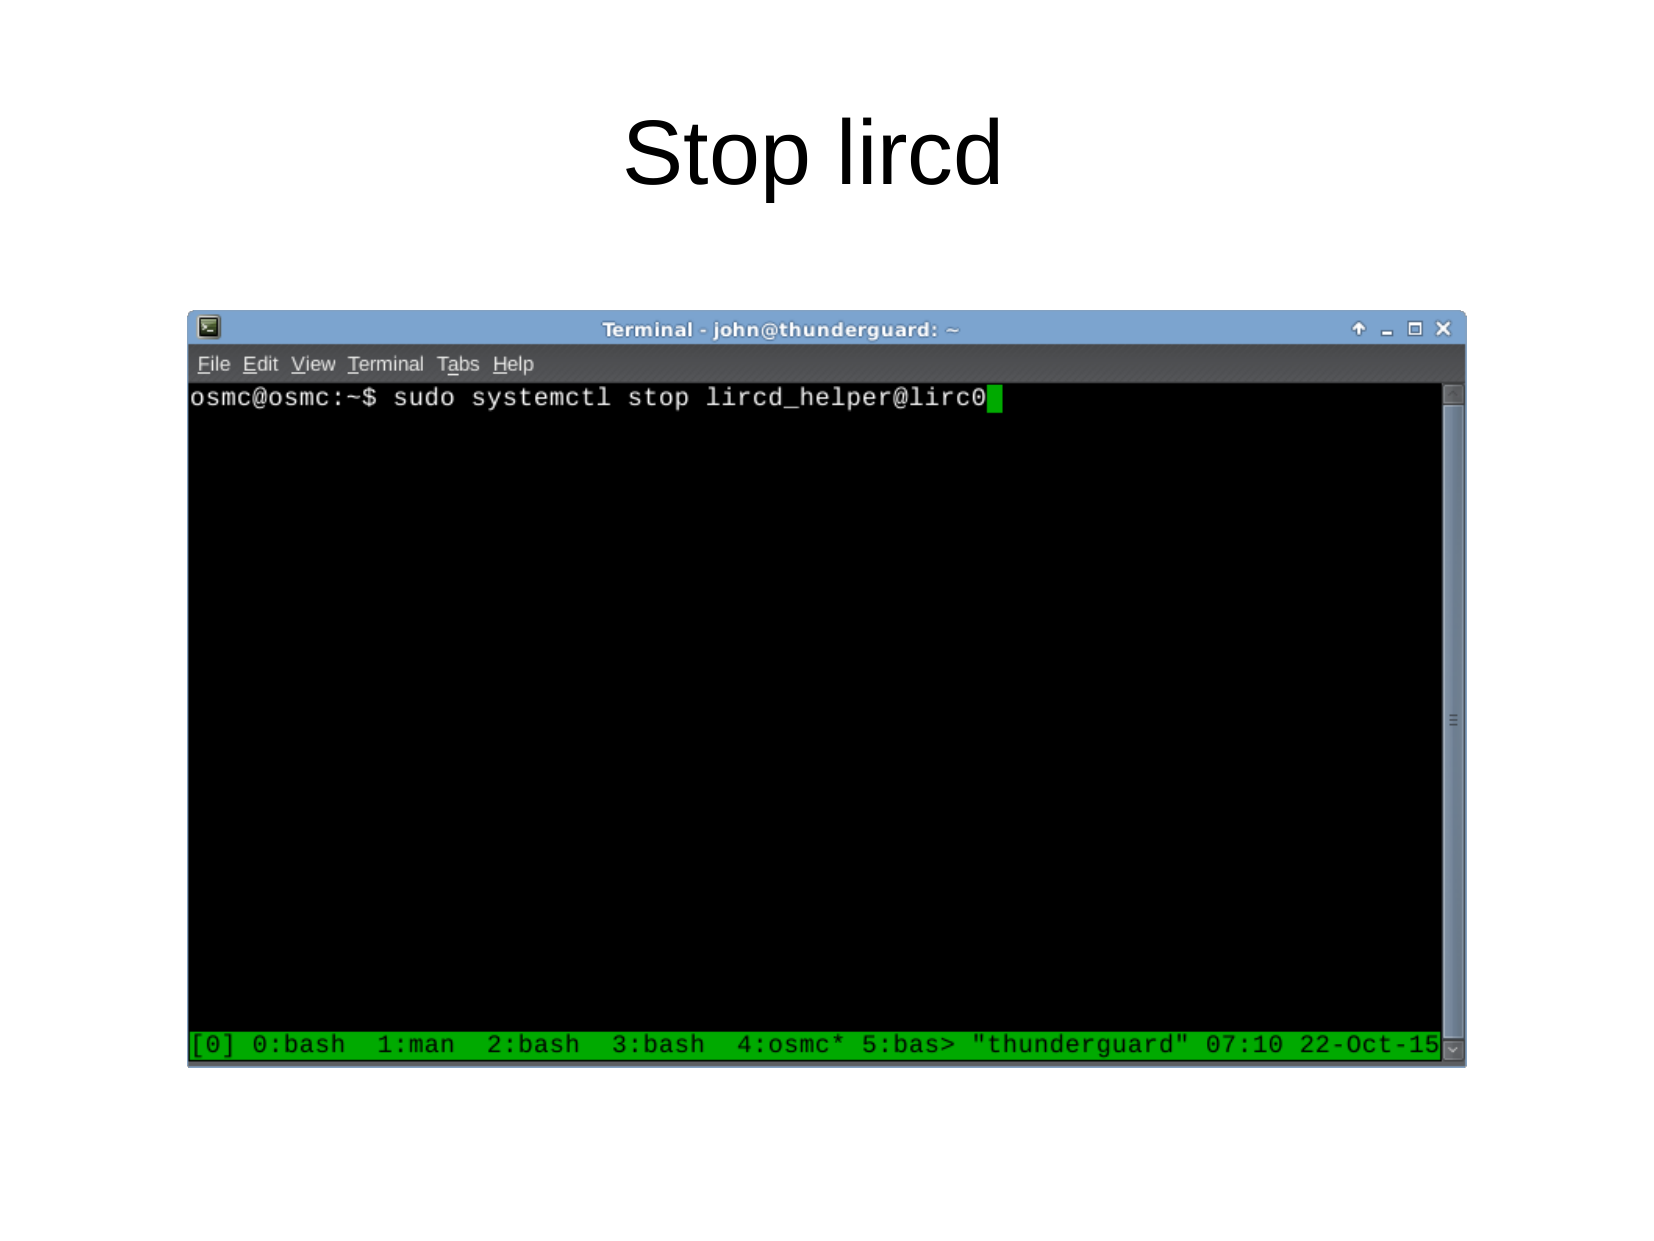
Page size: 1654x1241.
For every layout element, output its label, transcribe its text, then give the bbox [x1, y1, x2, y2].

picture [187, 310, 1467, 1068]
title Stop lircd [82, 49, 1571, 257]
